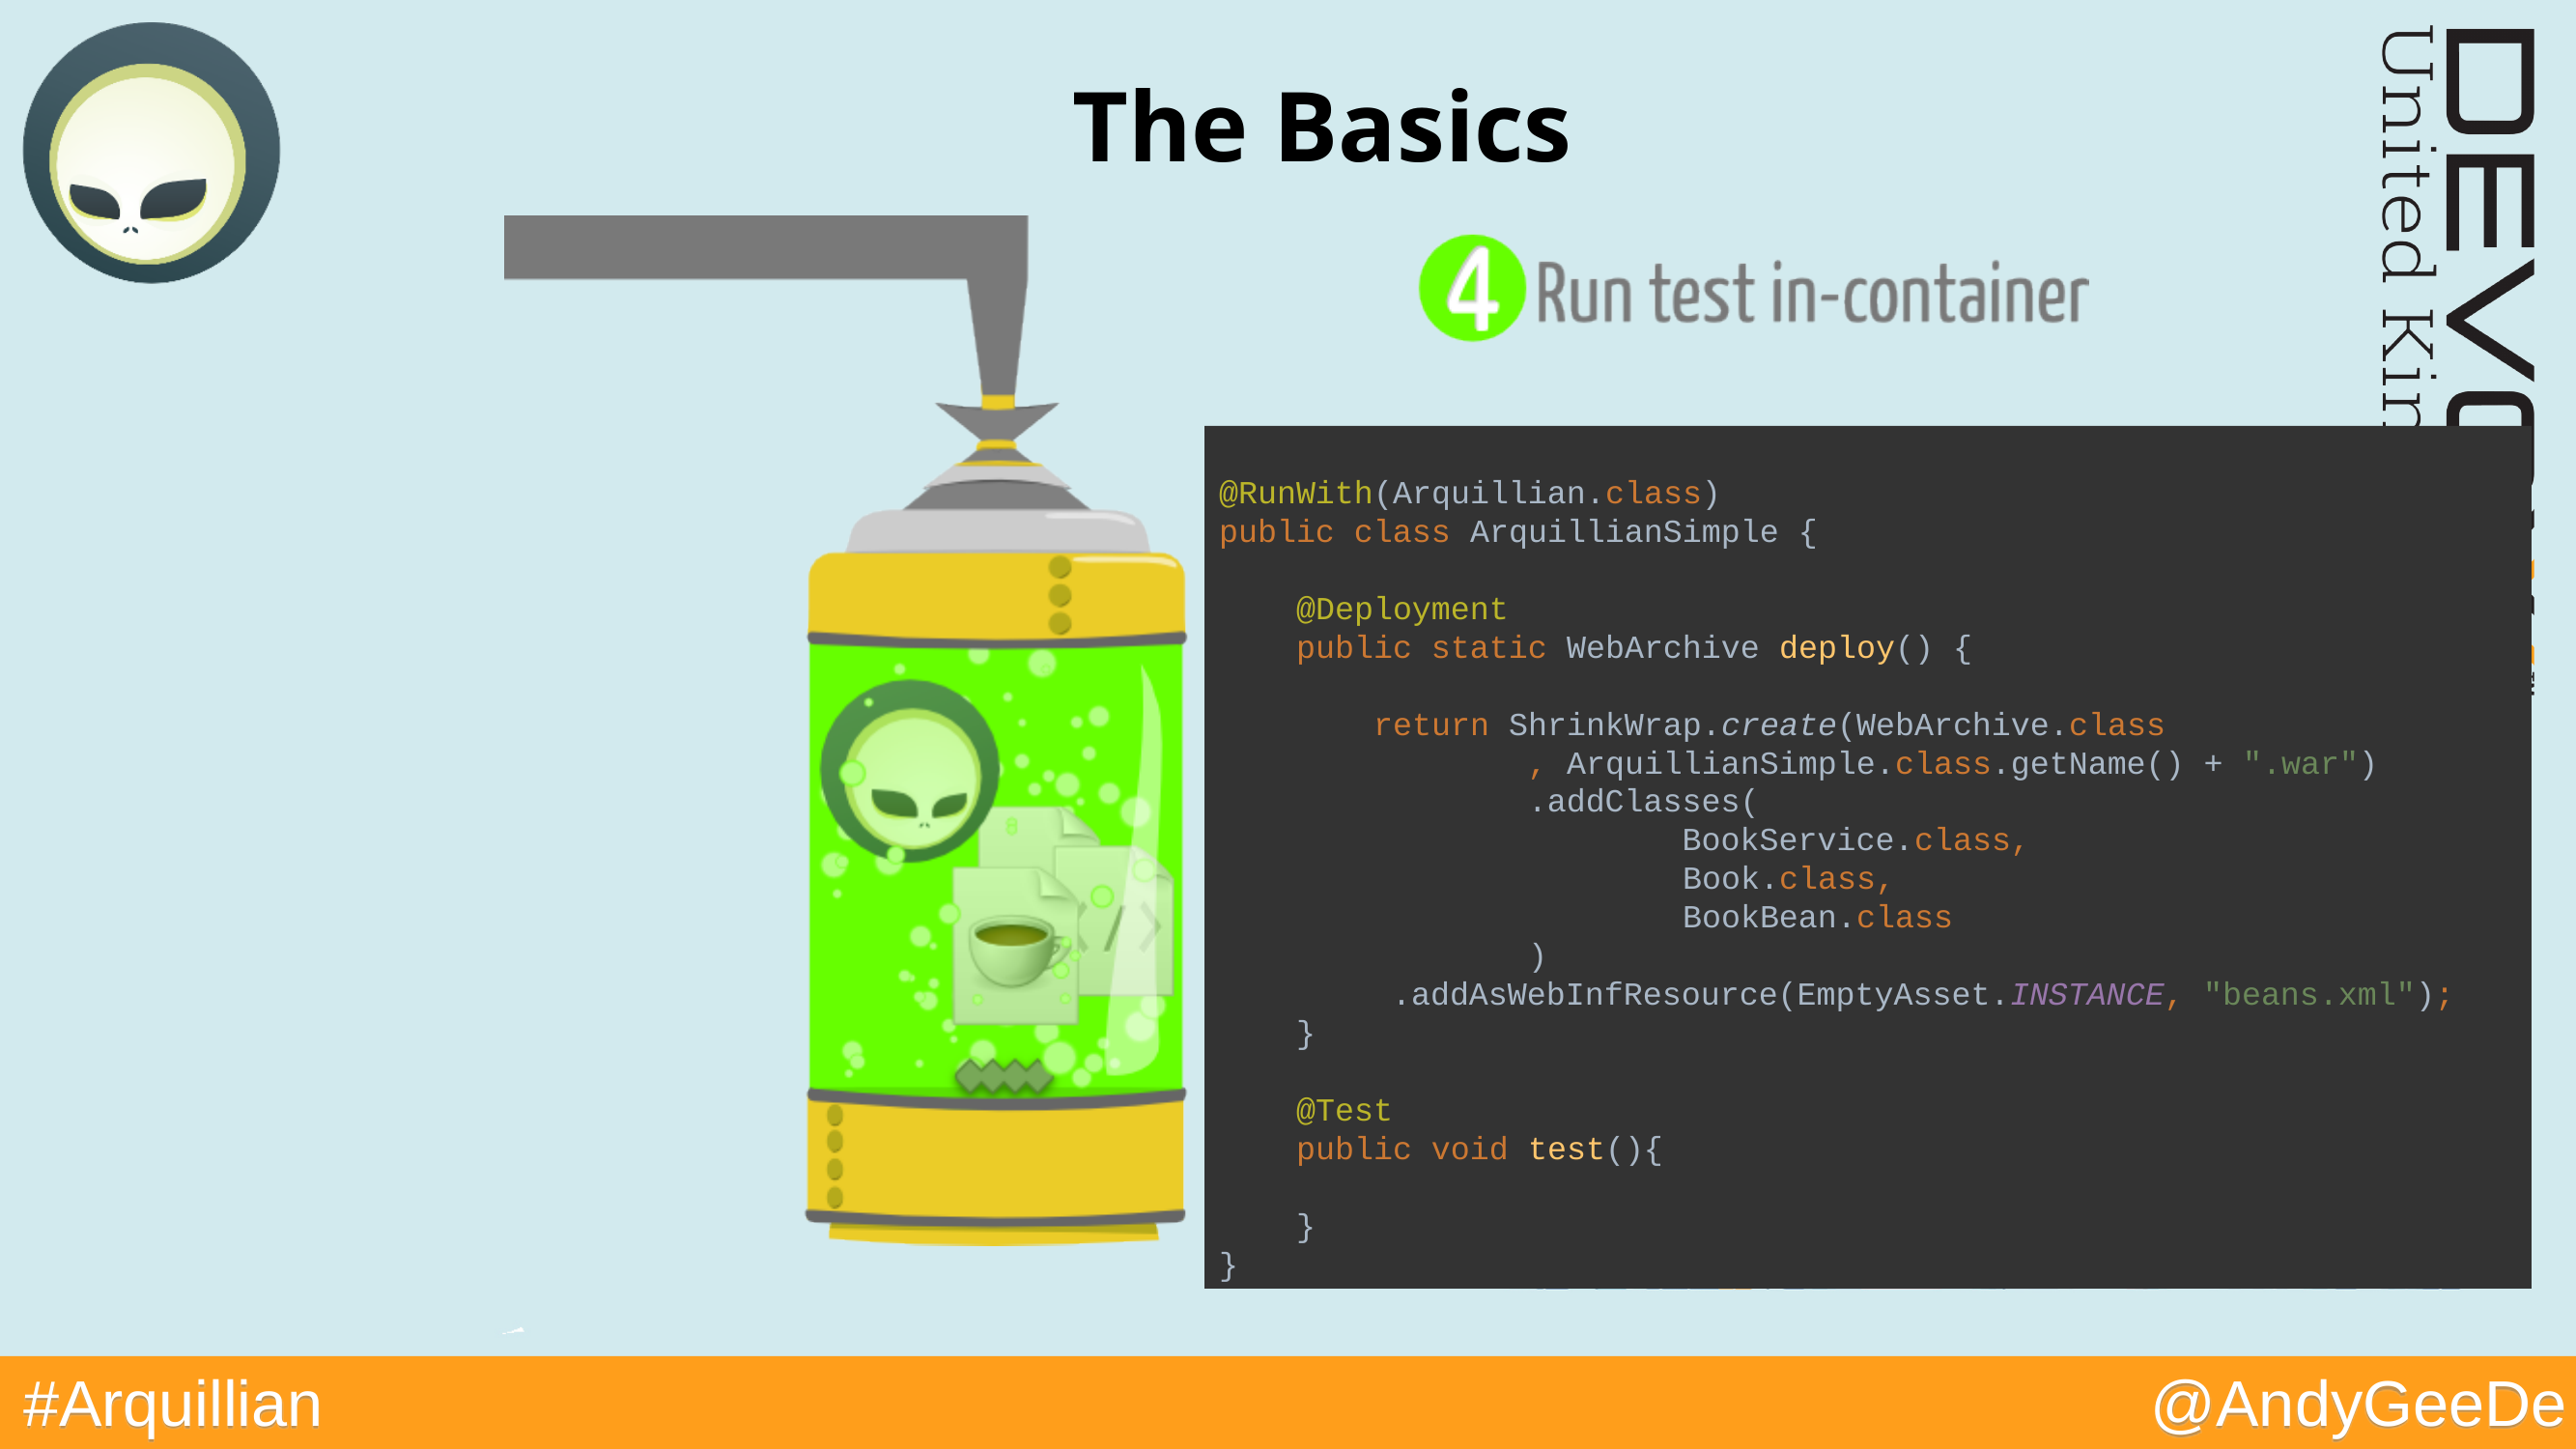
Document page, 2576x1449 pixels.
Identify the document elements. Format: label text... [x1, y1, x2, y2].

title The Basics [197, 58, 2448, 243]
picture [0, 0, 2576, 1355]
text_box @RunWith(Arquillian.class) public class ArquillianSimple { @Deployment public static WebArchive deploy() { return ShrinkWrap.create(WebArchive.class , ArquillianSimple.class.getName() + ".war") .addClasses( BookService.class, Book.class, BookBean.class ) .addAsWebInfResource(EmptyAsset.INSTANCE, "beans.xml"); } @Test public void test(){ } } [1204, 425, 2532, 1289]
